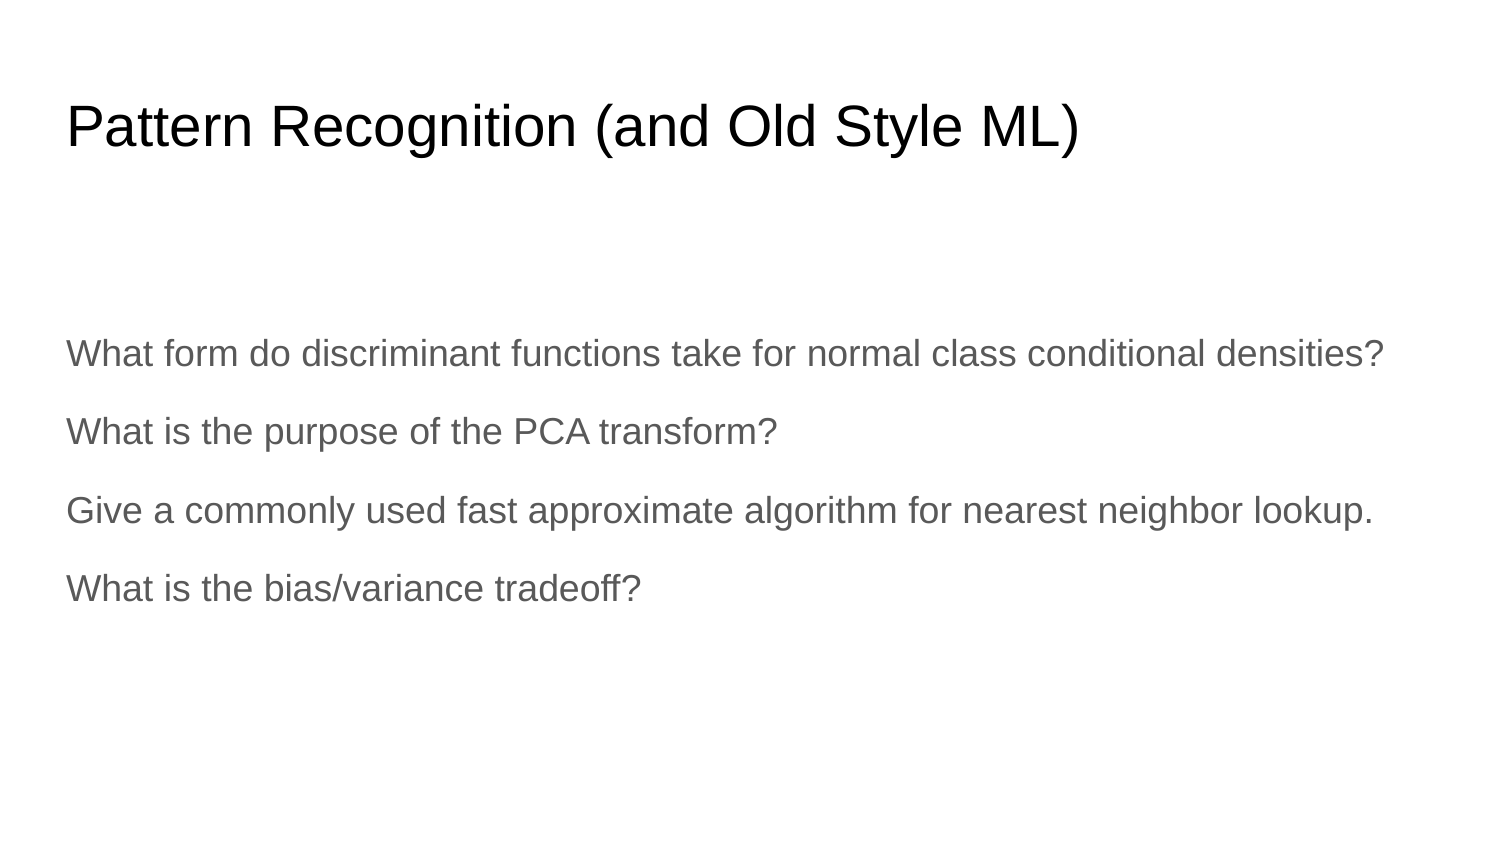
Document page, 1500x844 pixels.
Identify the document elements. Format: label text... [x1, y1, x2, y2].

title Pattern Recognition (and Old Style ML) [51, 72, 1449, 167]
list What form do discriminant functions take for normal class conditional densities? What is the purpose of the PCA transform? Give a commonly used fast approximate algorithm for nearest neighbor lookup. What is the bias/variance tradeoff? [51, 189, 1449, 750]
